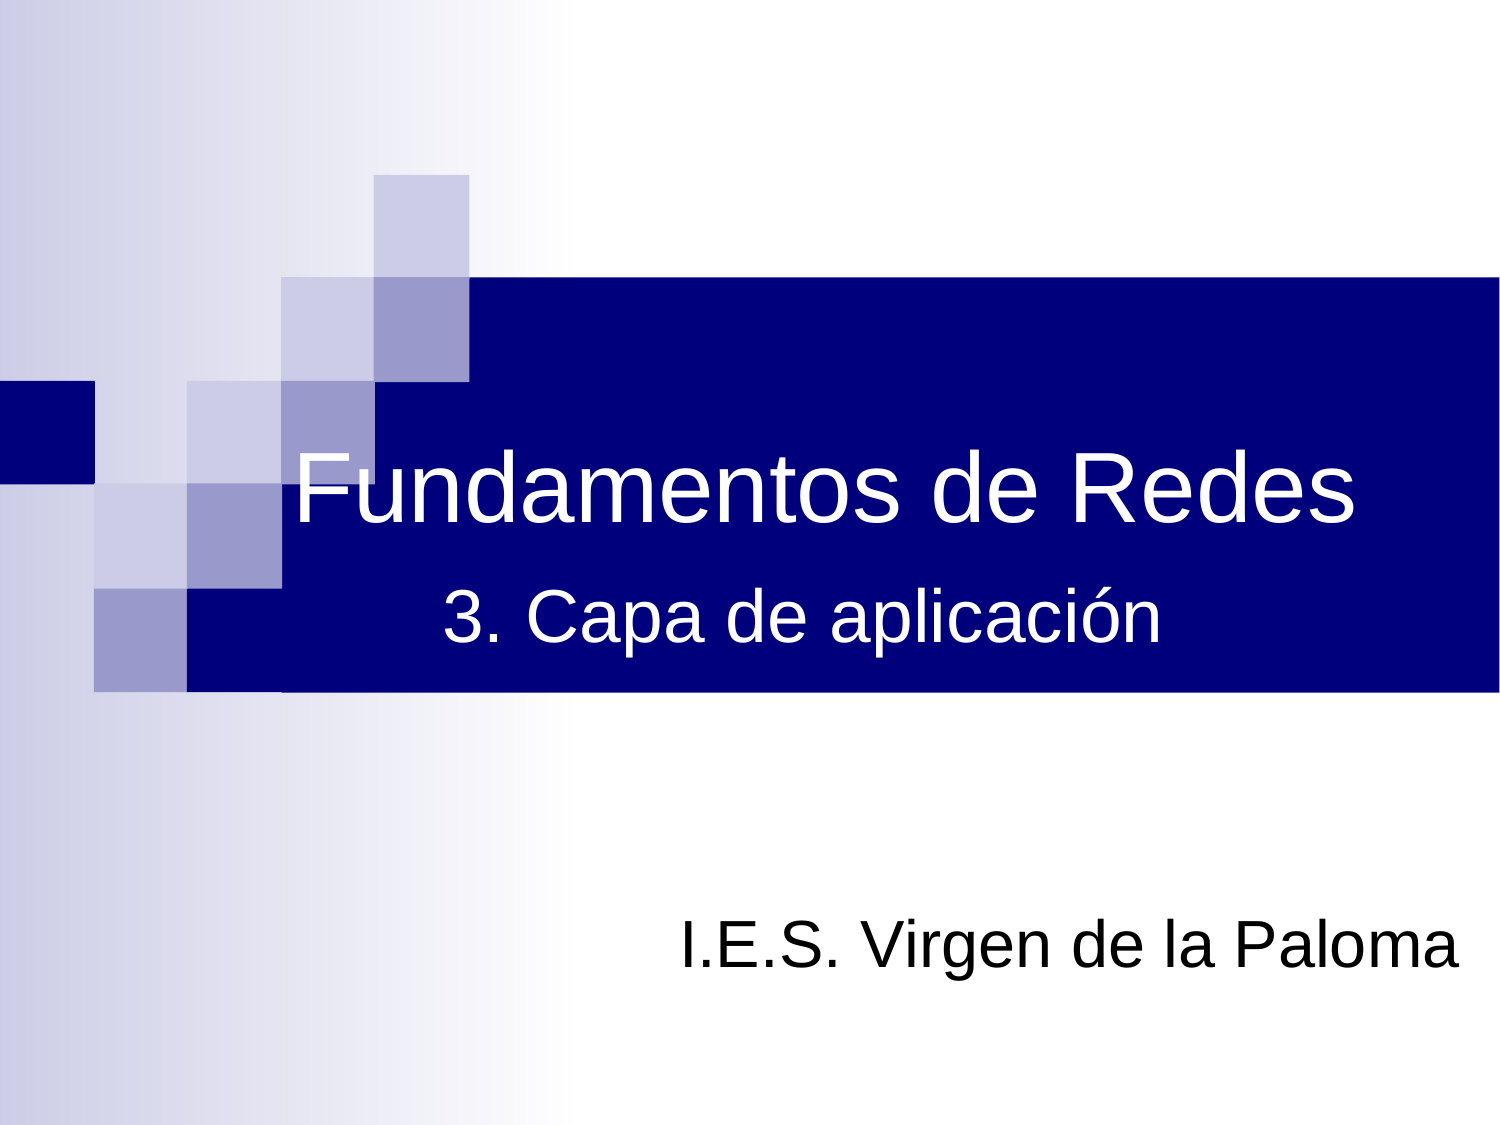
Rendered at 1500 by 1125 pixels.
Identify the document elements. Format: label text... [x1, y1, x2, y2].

text_box Fundamentos de Redes 3. Capa de aplicación [277, 361, 1500, 725]
text_box I.E.S. Virgen de la Paloma [88, 699, 1476, 989]
